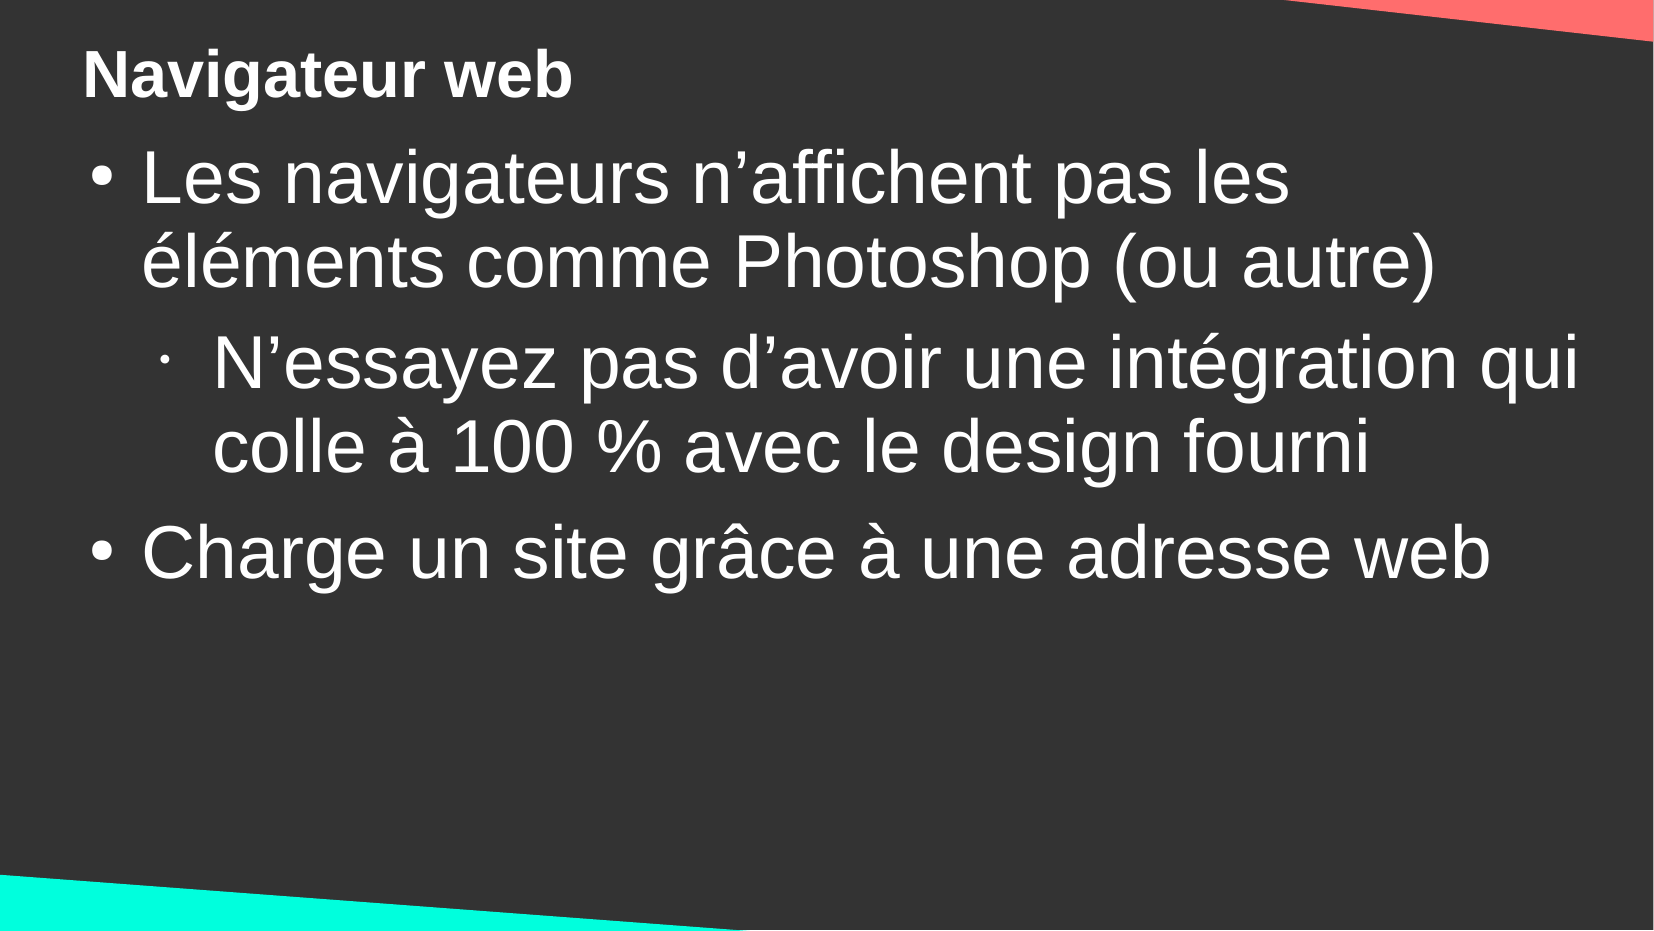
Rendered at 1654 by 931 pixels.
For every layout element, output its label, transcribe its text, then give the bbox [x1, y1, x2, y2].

list Les navigateurs n’affichent pas les éléments comme Photoshop (ou autre) N’essayez pas d’avoir une intégration qui colle à 100 % avec le design fourni Charge un site grâce à une adresse web [70, 135, 1595, 675]
text_box [1284, 0, 1654, 42]
title Navigateur web [82, 36, 1571, 114]
